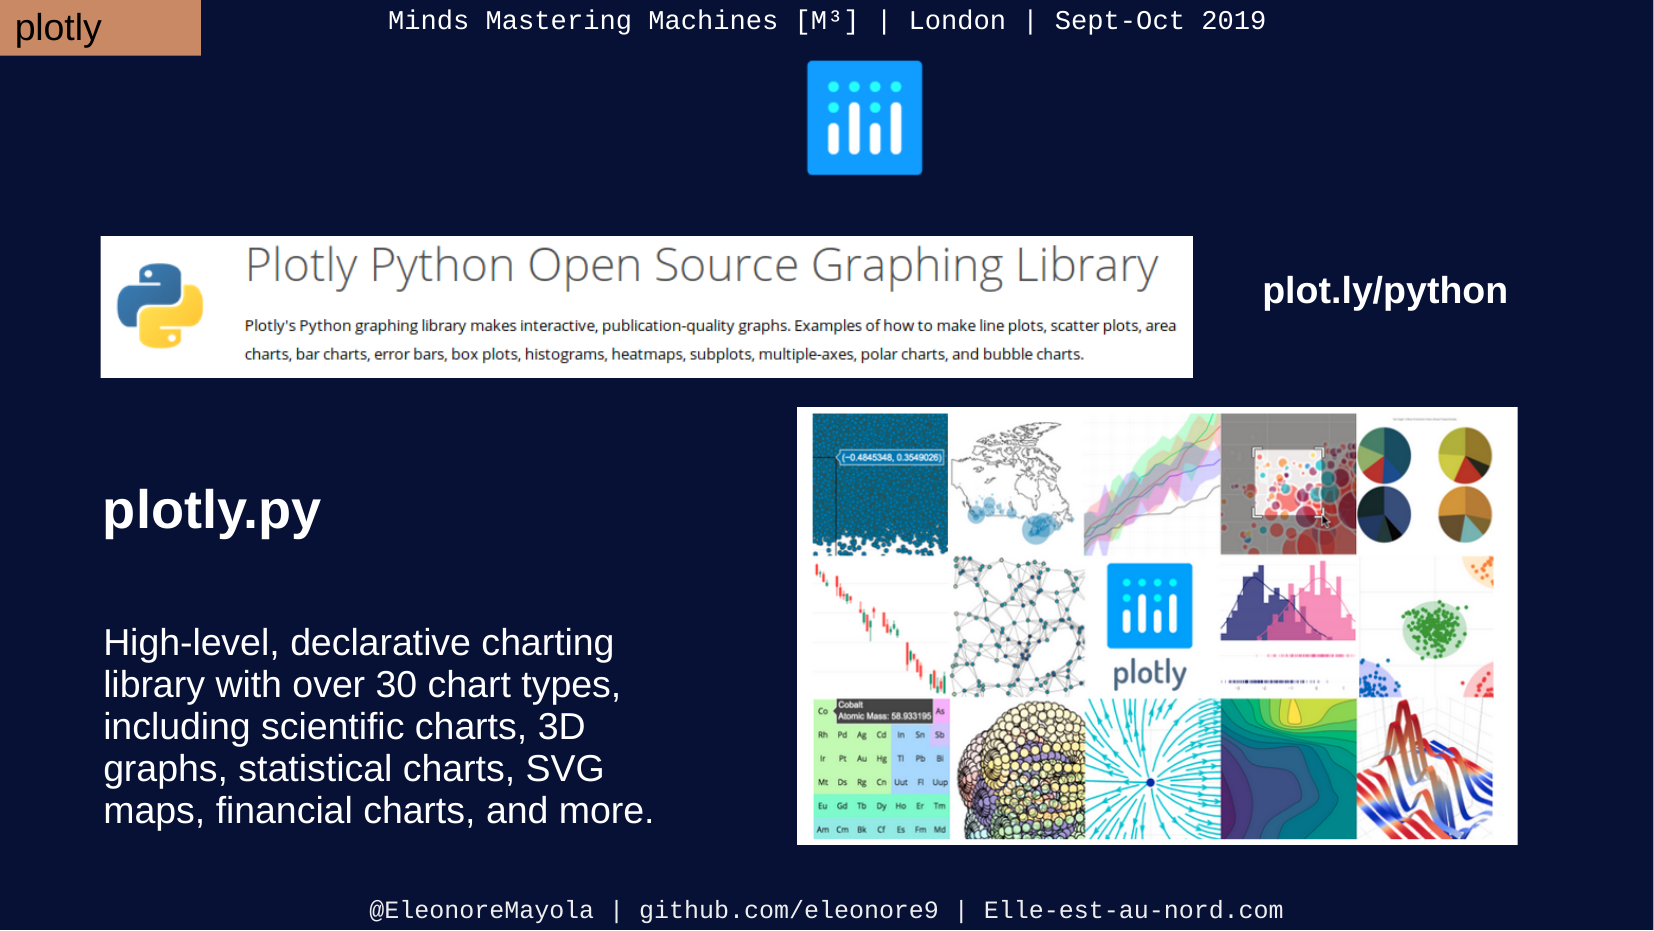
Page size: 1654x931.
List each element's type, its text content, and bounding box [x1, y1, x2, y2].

text_box High-level, declarative charting library with over 30 chart types, including scientific charts, 3D graphs, statistical charts, SVG maps, financial charts, and more. [88, 614, 715, 839]
text_box plot.ly/python [1247, 262, 1524, 319]
picture [797, 407, 1518, 845]
text_box @EleonoreMayola | github.com/eleonore9 | Elle-est-au-nord.com [295, 862, 1359, 931]
text_box Minds Mastering Machines [M³] | London | Sept-Oct 2019 [265, 0, 1388, 60]
picture [100, 236, 1193, 378]
picture [737, 40, 993, 184]
text_box plotly.py [82, 472, 343, 579]
text_box plotly [0, 0, 201, 56]
